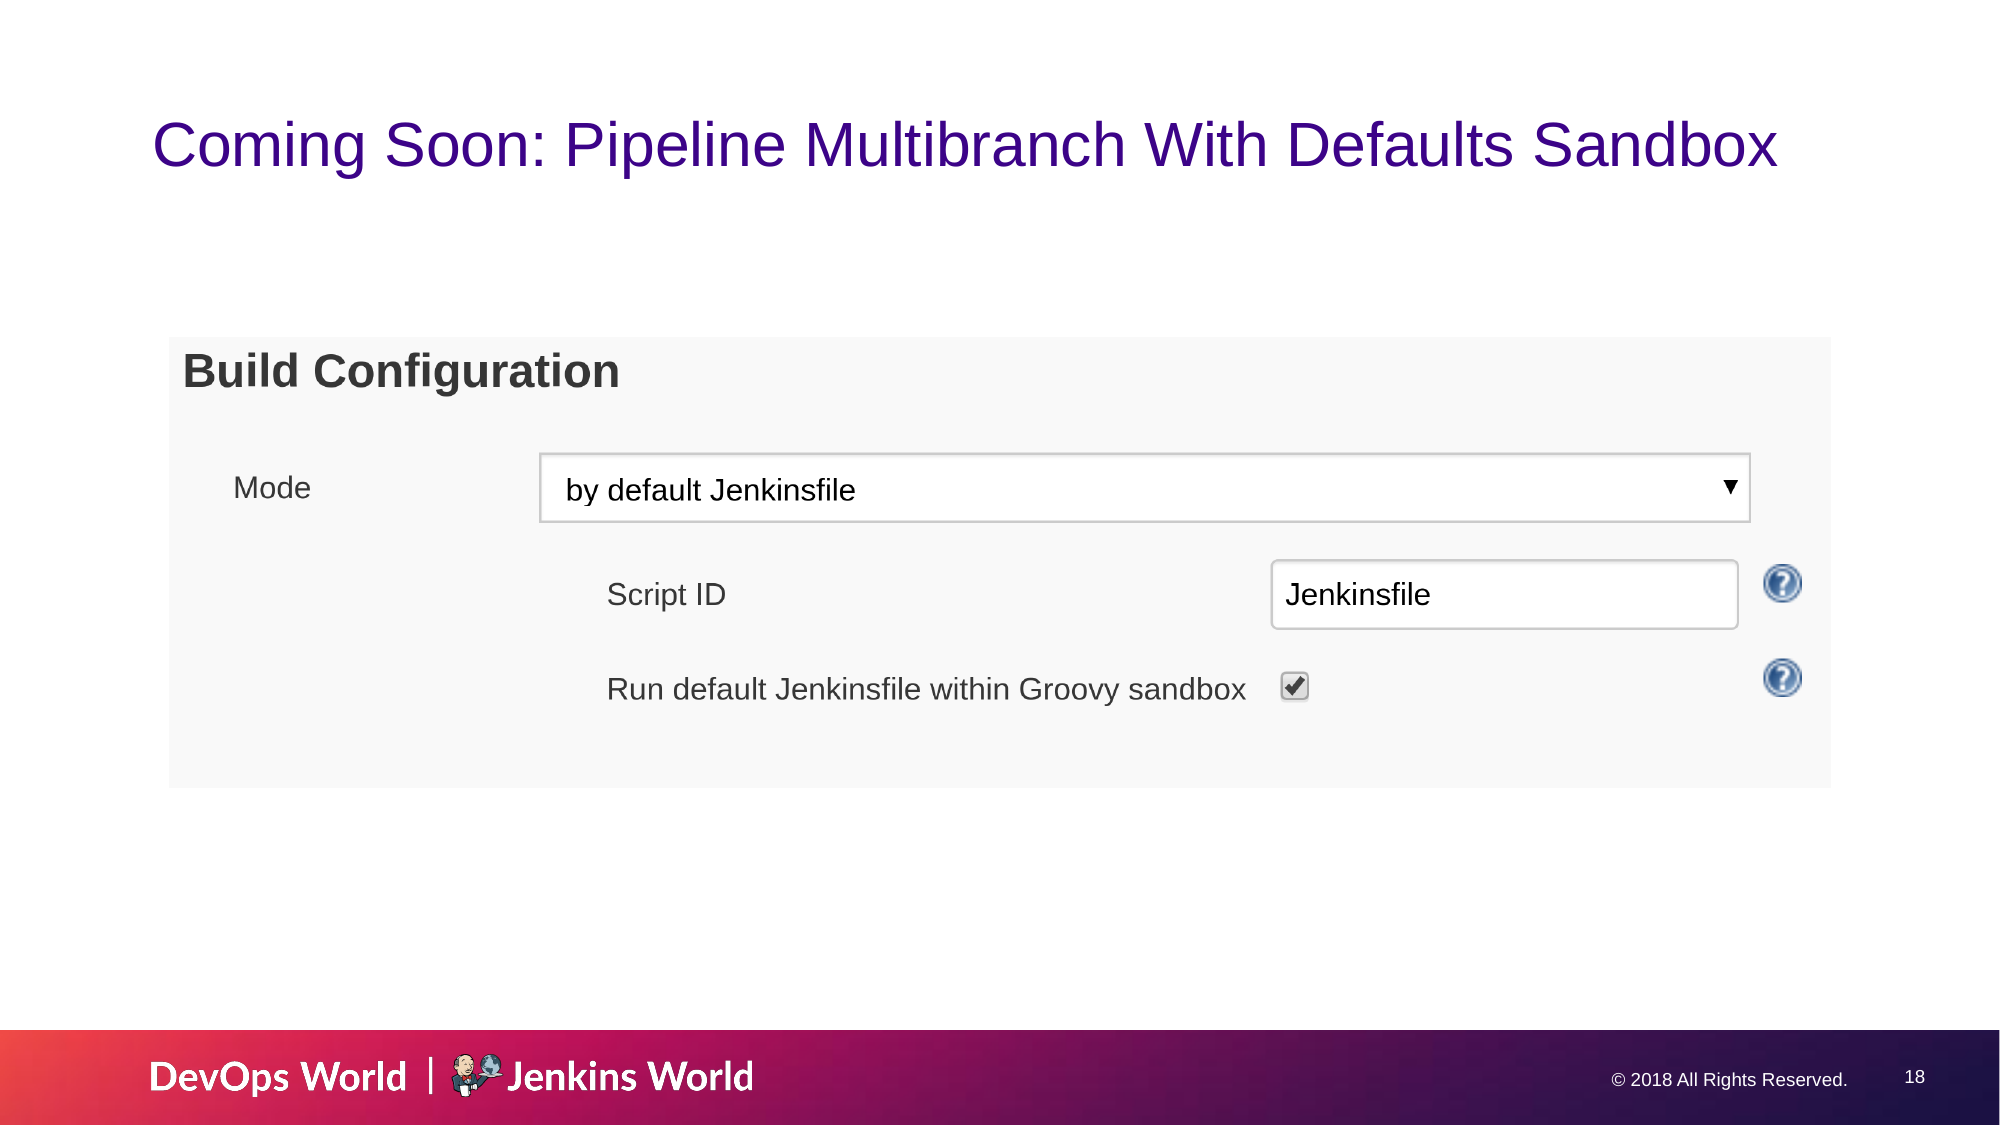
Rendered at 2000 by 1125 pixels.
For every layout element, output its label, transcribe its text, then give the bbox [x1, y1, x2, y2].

title Coming Soon: Pipeline Multibranch With Defaults Sandbox [152, 60, 1848, 180]
picture [169, 337, 1831, 788]
picture [0, 1030, 2000, 1125]
